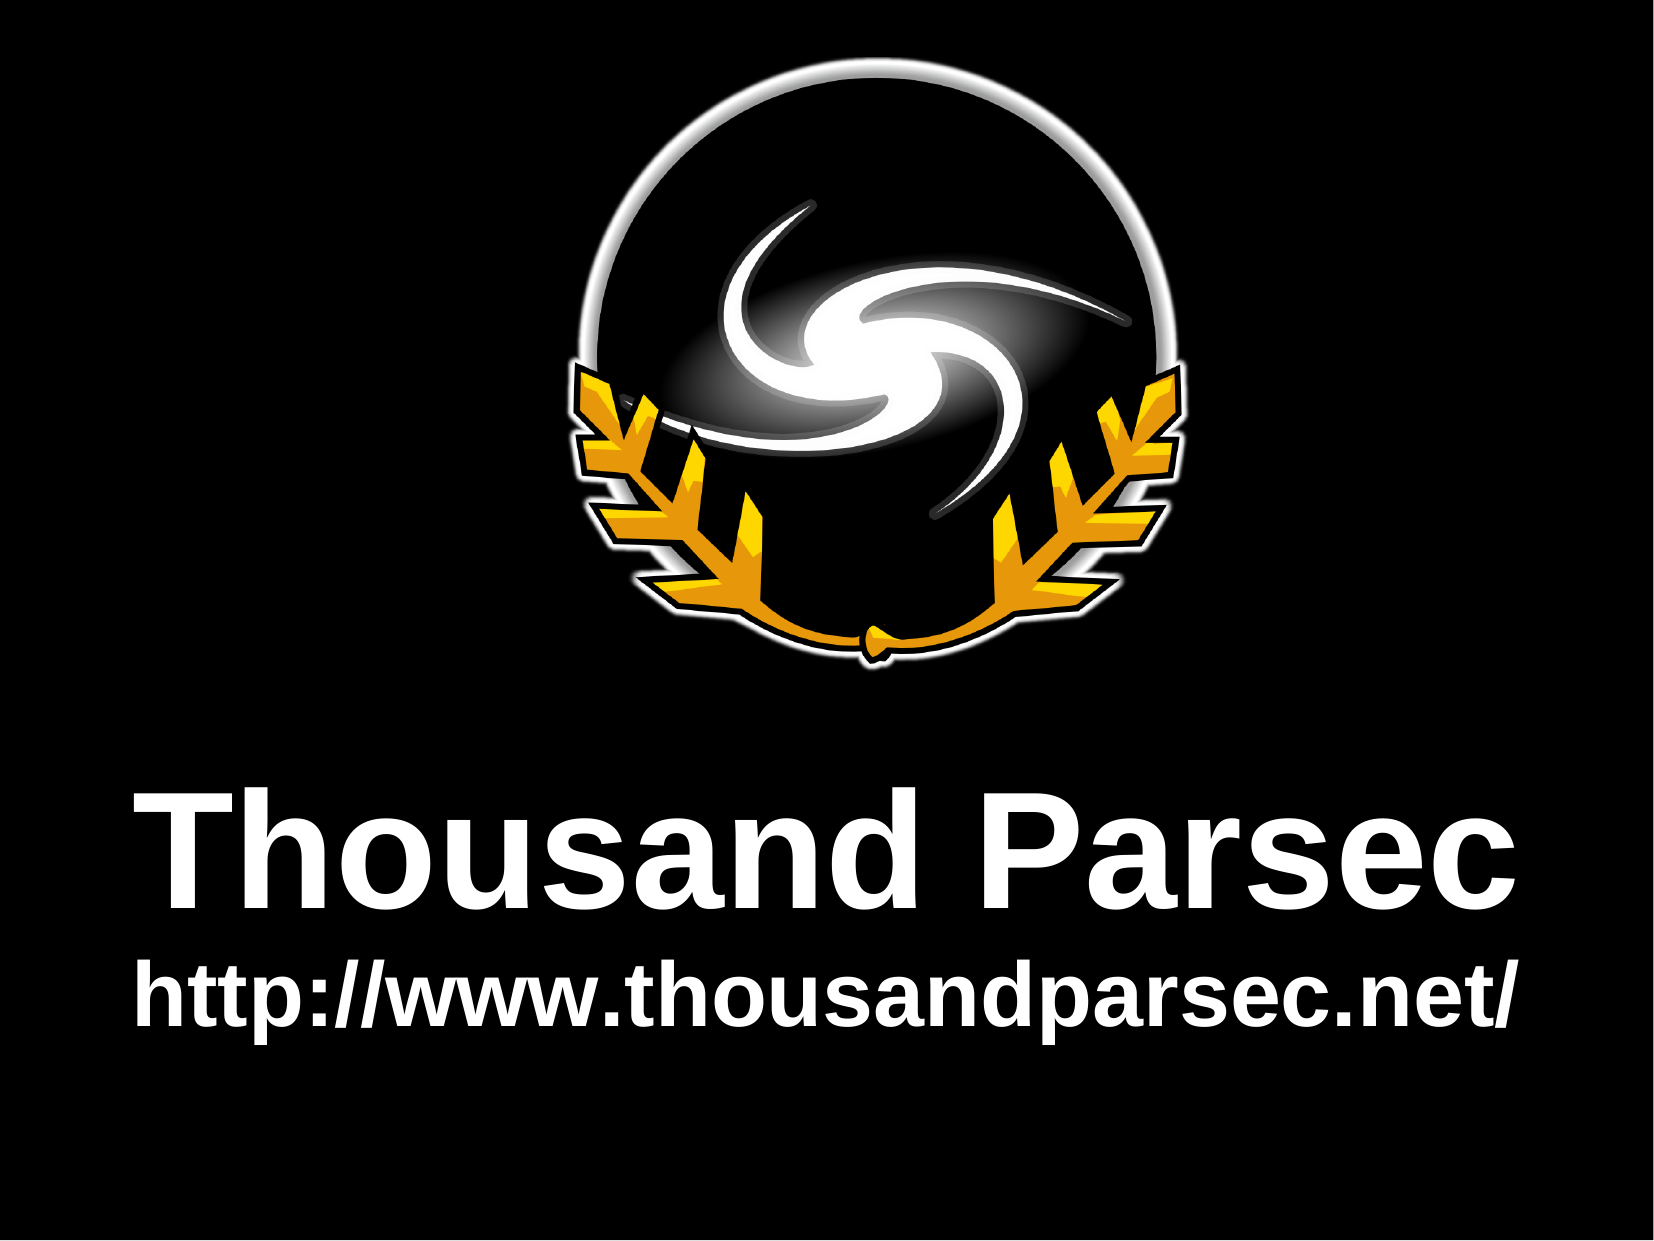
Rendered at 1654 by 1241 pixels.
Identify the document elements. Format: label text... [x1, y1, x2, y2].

text_box Thousand Parsec http://www.thousandparsec.net/ [0, 750, 1654, 1138]
picture [559, 57, 1193, 691]
